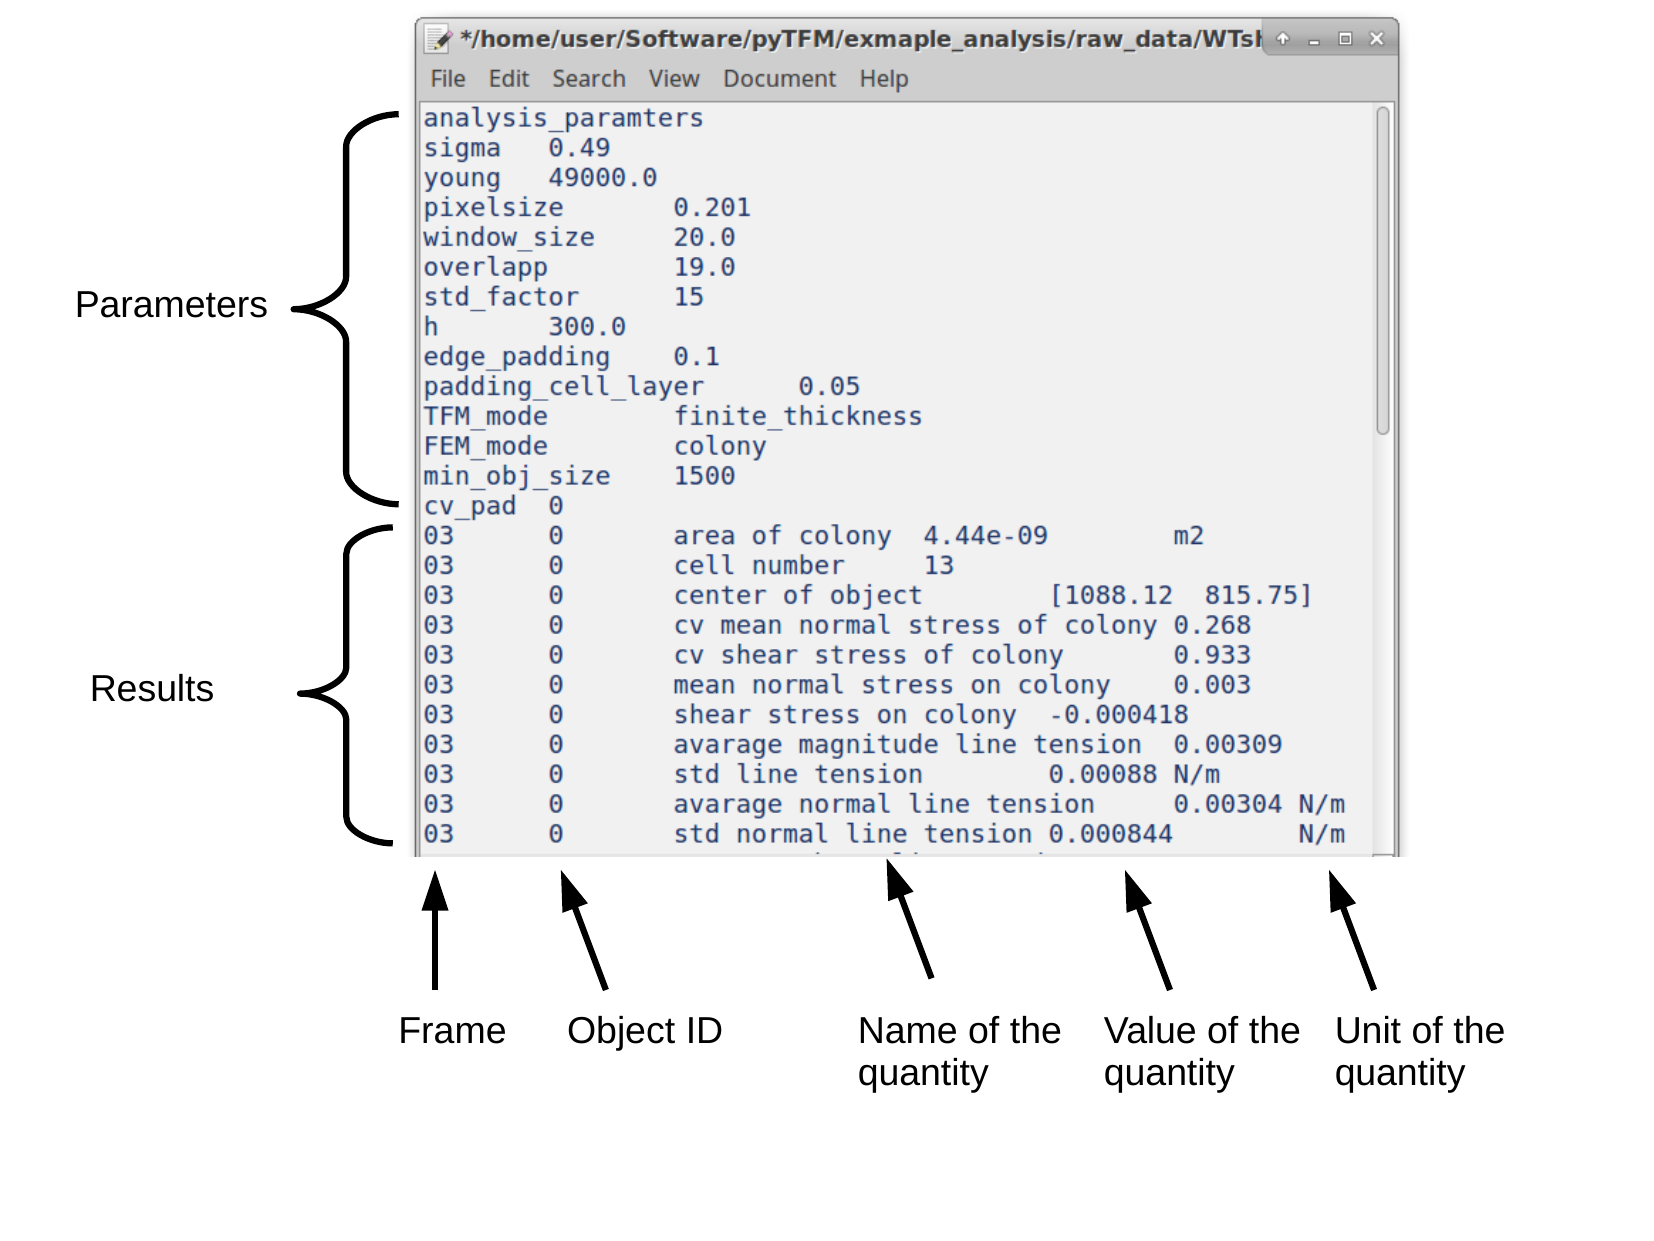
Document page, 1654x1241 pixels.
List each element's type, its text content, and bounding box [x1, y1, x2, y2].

text_box Value of the quantity [1089, 1001, 1320, 1143]
text_box Object ID [552, 1001, 766, 1101]
text_box Name of the quantity [843, 1002, 1089, 1143]
text_box Frame [383, 1001, 552, 1101]
picture [405, 6, 1411, 857]
text_box Results [75, 660, 361, 759]
text_box Parameters [60, 276, 346, 376]
text_box Unit of the quantity [1320, 1001, 1621, 1143]
